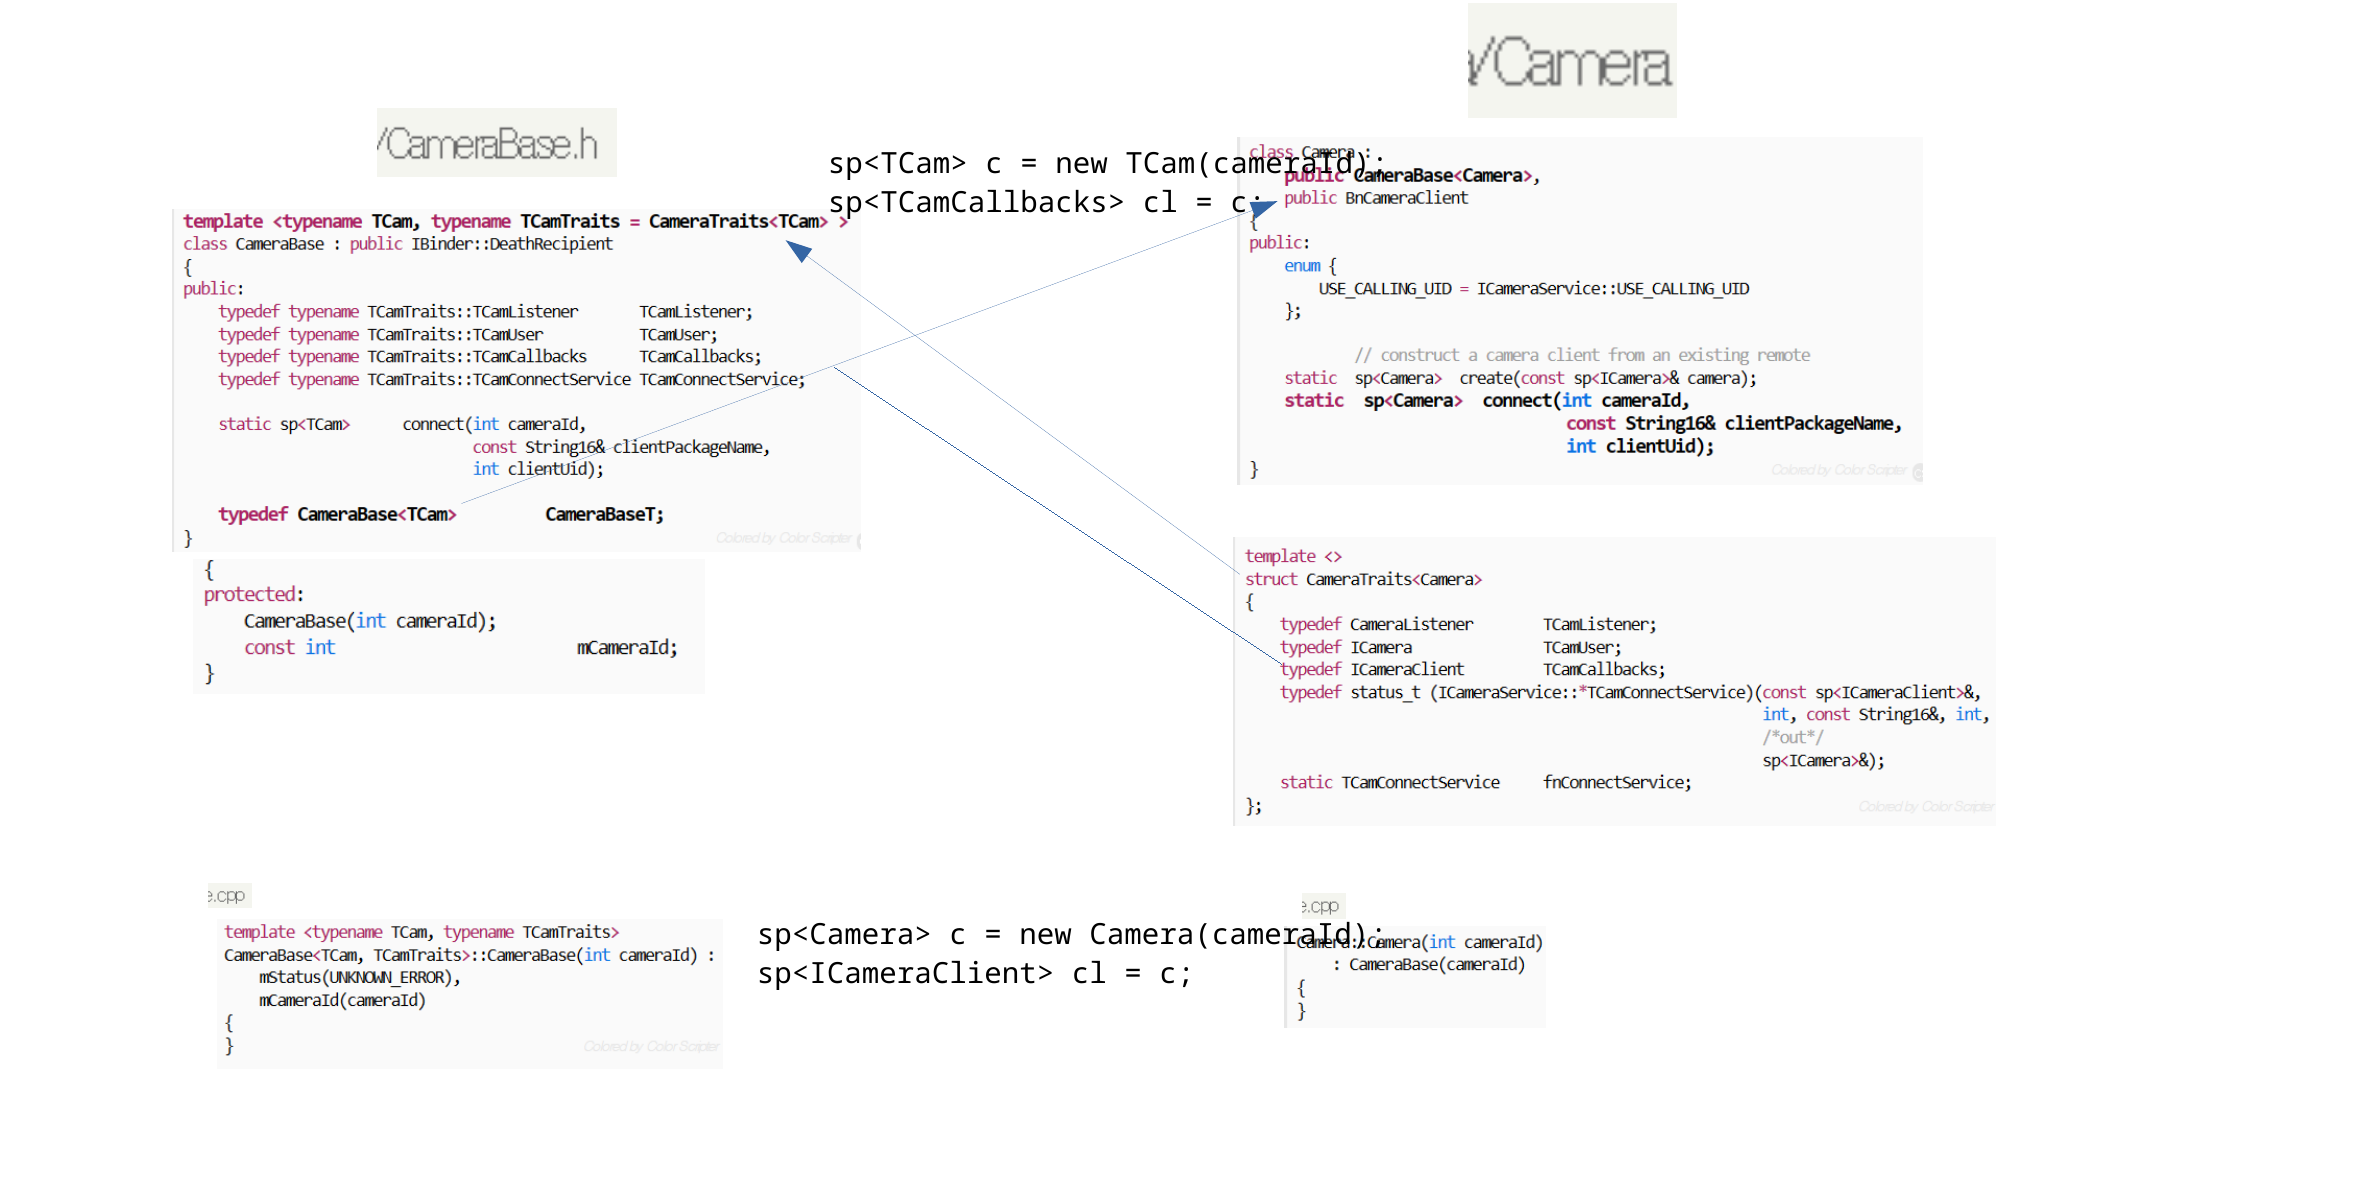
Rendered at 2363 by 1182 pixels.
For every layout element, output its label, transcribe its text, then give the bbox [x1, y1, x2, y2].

picture [1284, 926, 1546, 1028]
picture [1233, 537, 1996, 826]
picture [193, 559, 705, 694]
picture [217, 919, 723, 1069]
picture [172, 209, 861, 552]
picture [208, 883, 252, 909]
picture [377, 108, 617, 177]
text_box sp<TCam> c = new TCam(cameraId); sp<TCamCallbacks> cl = c; [813, 55, 1355, 187]
picture [1468, 3, 1677, 118]
text_box sp<Camera> c = new Camera(cameraId); sp<ICameraClient> cl = c; [742, 826, 1454, 1025]
picture [1237, 137, 1923, 485]
